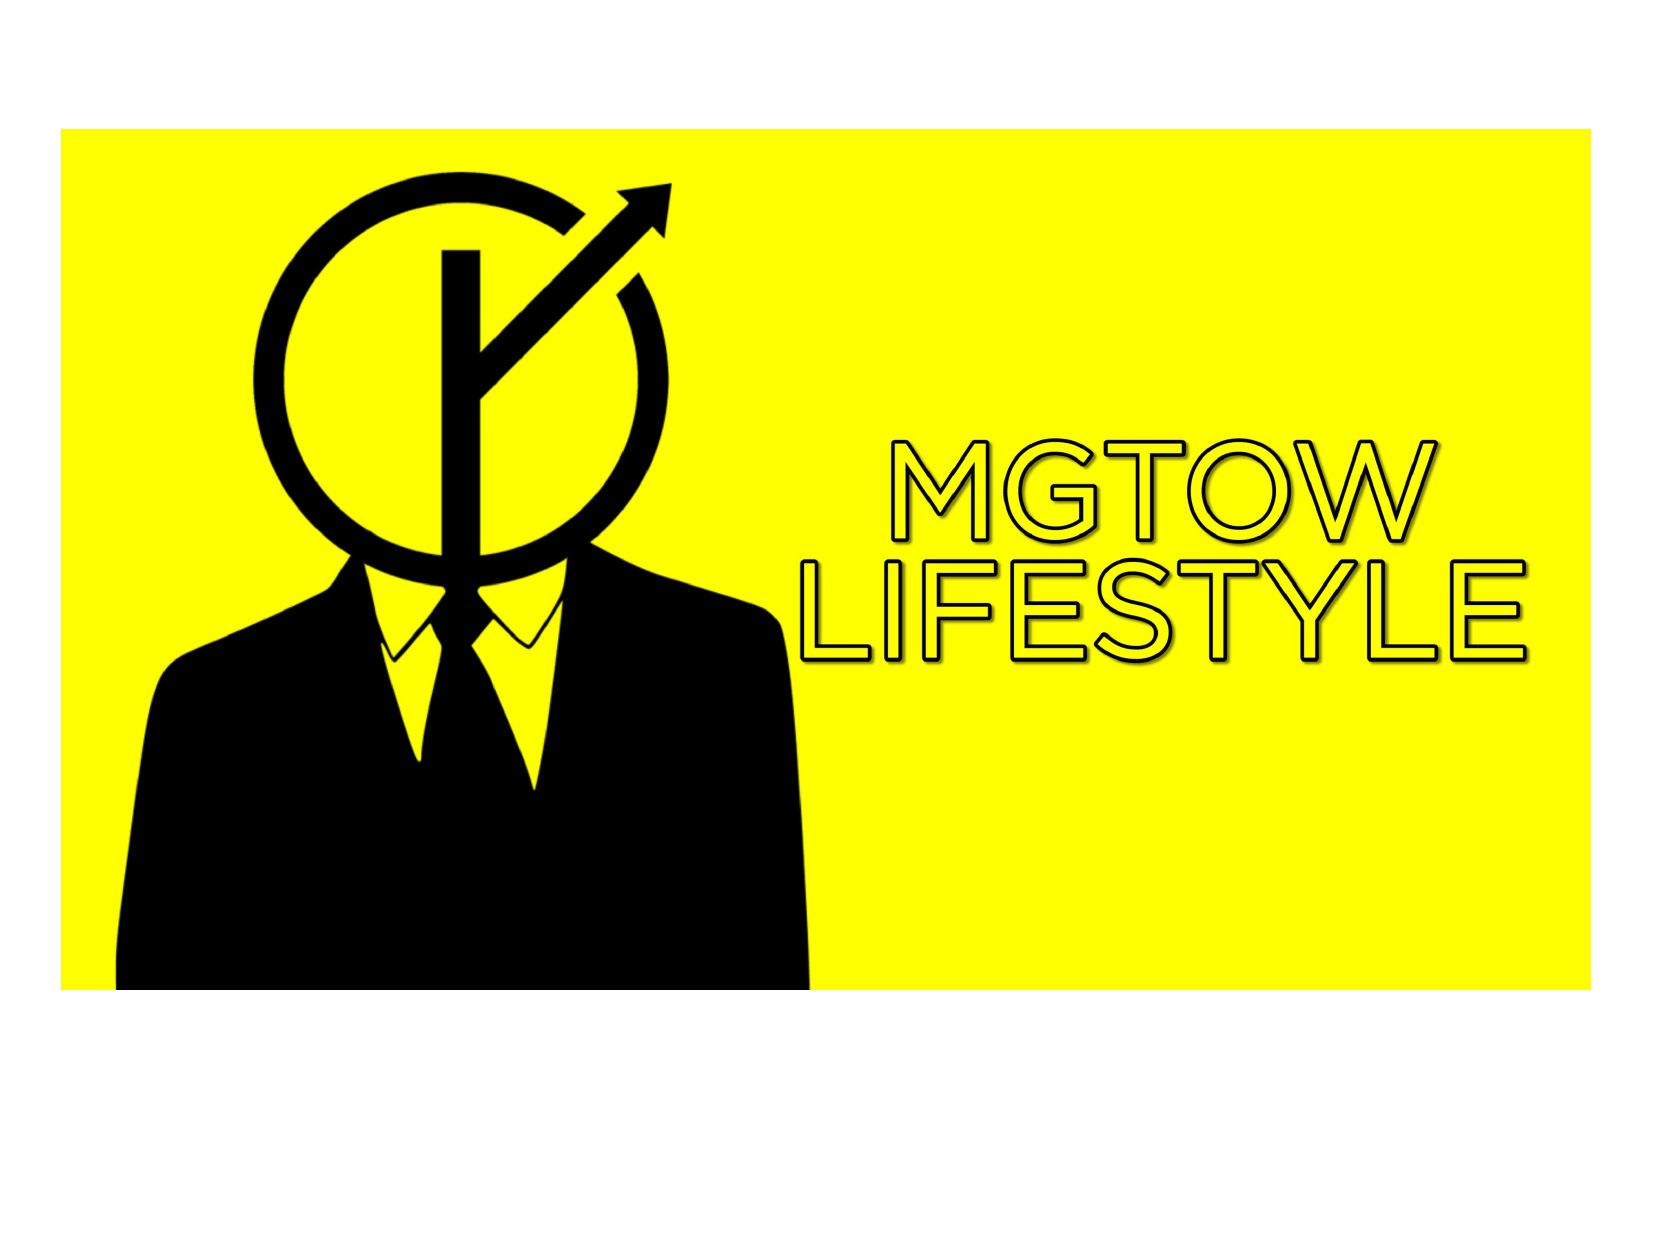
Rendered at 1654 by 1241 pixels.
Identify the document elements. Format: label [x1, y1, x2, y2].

picture [61, 129, 1591, 991]
